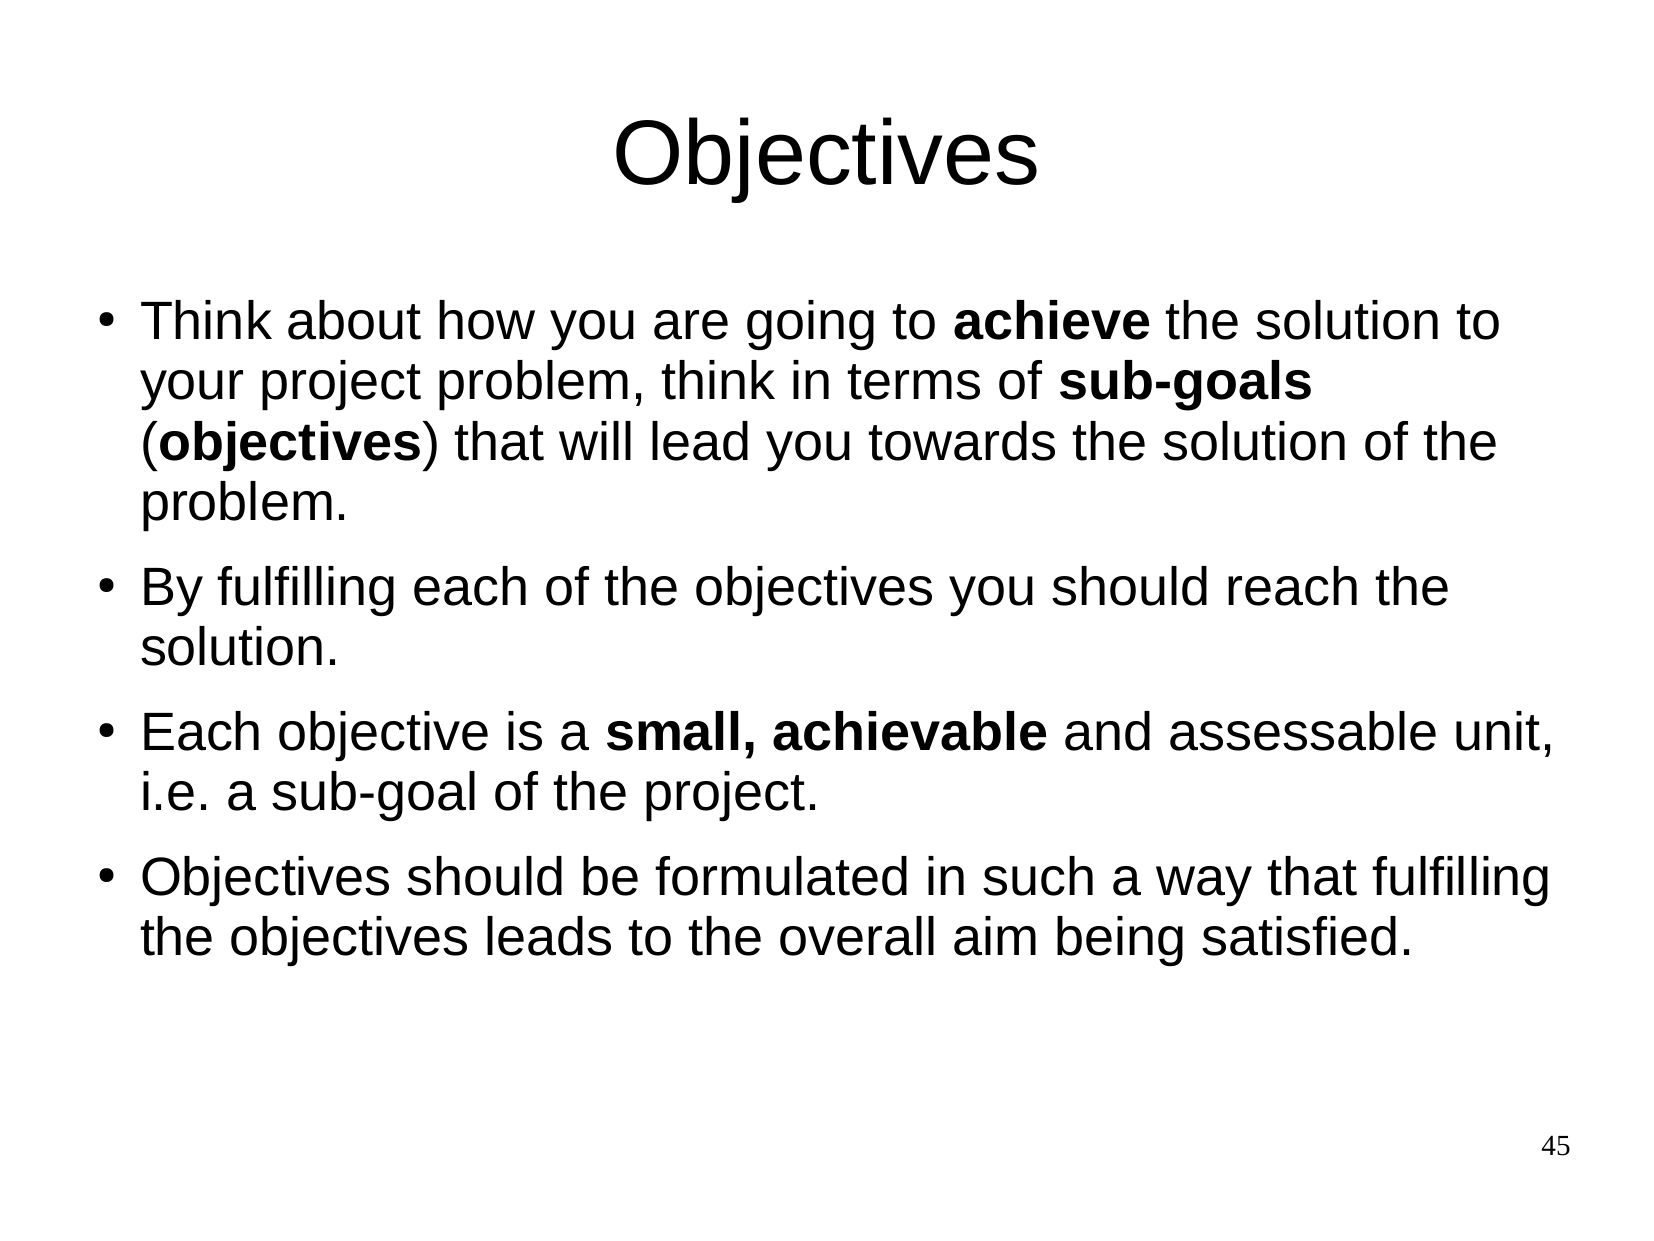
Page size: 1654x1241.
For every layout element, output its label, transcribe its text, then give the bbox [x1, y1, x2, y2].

title Objectives [82, 49, 1571, 257]
list Think about how you are going to achieve the solution to your project problem, think in terms of sub-goals (objectives) that will lead you towards the solution of the problem. By fulfilling each of the objectives you should reach the solution. Each objective is a small, achievable and assessable unit, i.e. a sub-goal of the project. Objectives should be formulated in such a way that fulfilling the objectives leads to the overall aim being satisfied. [82, 290, 1571, 1010]
